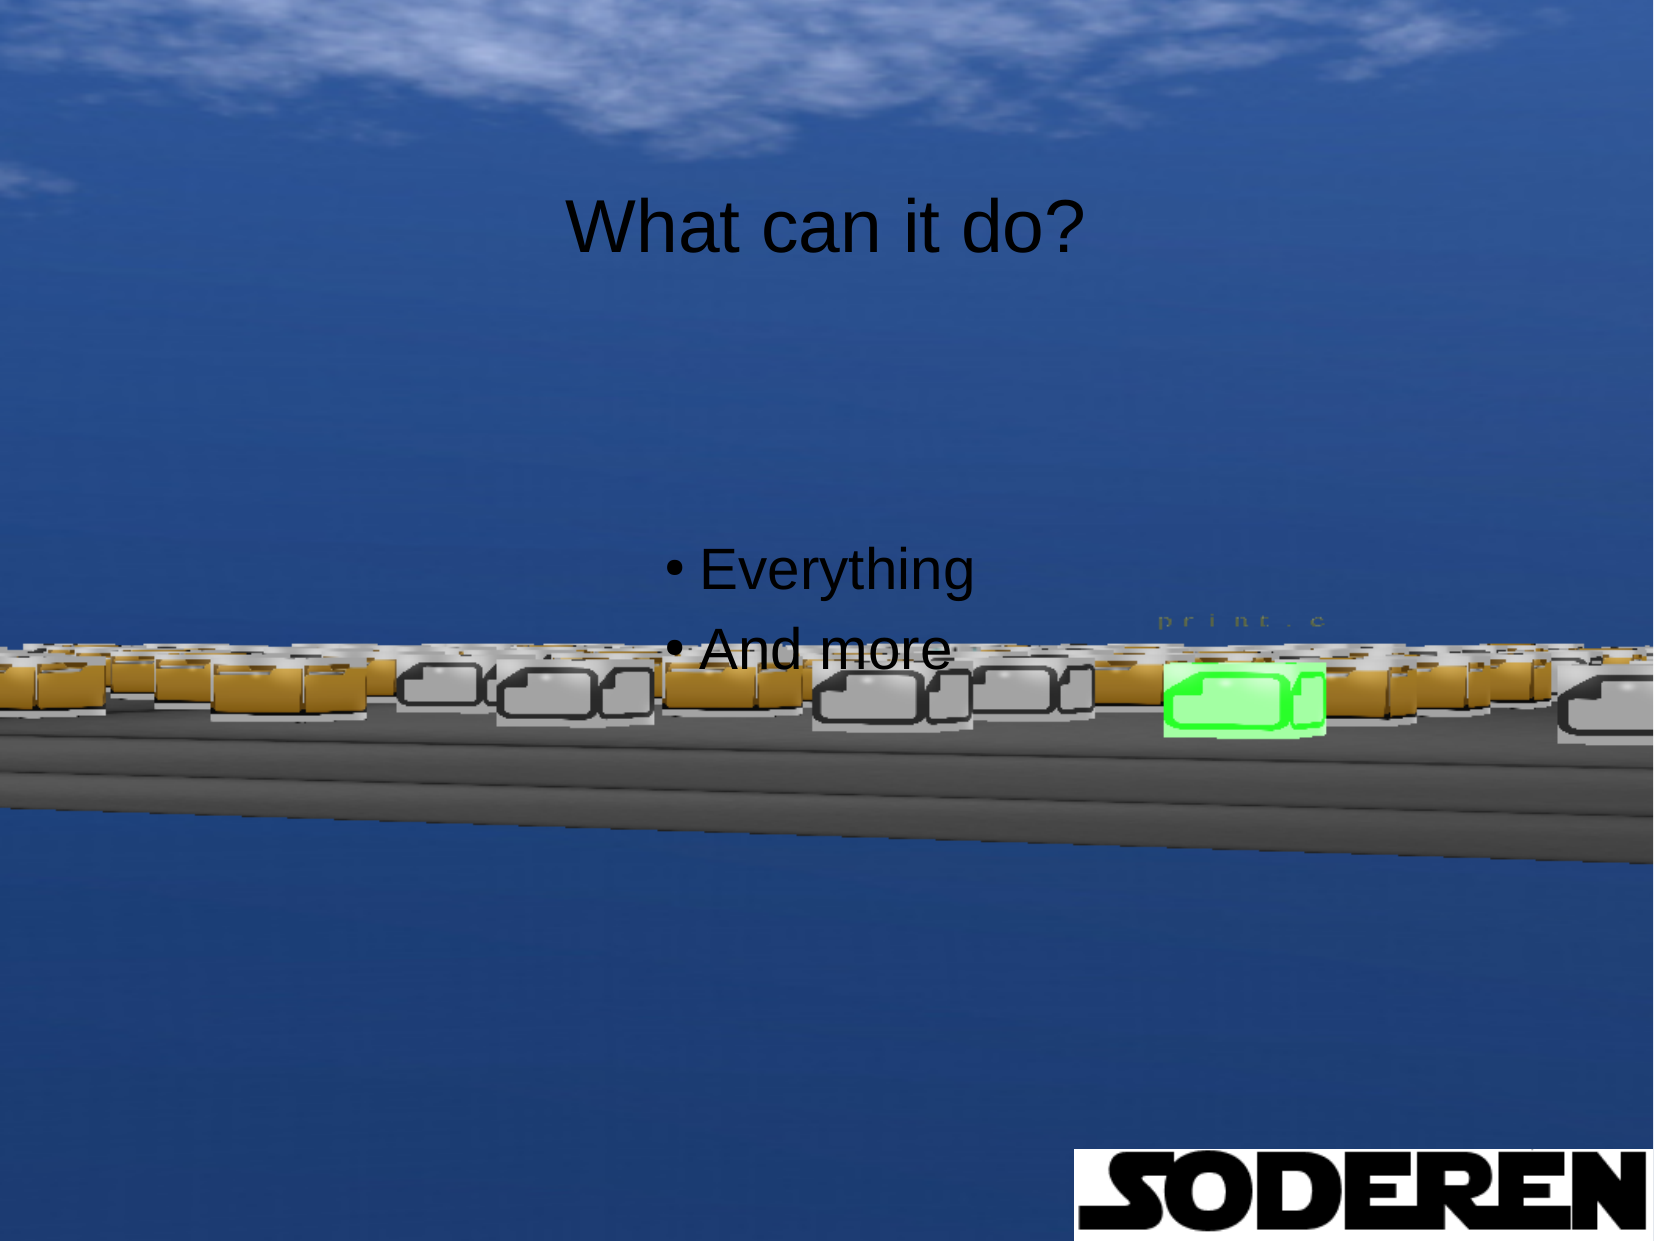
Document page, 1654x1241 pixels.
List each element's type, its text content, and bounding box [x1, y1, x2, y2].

picture [0, 0, 1654, 1241]
text_box And more [649, 609, 968, 690]
text_box Everything [649, 529, 991, 610]
text_box What can it do? [551, 177, 1102, 276]
